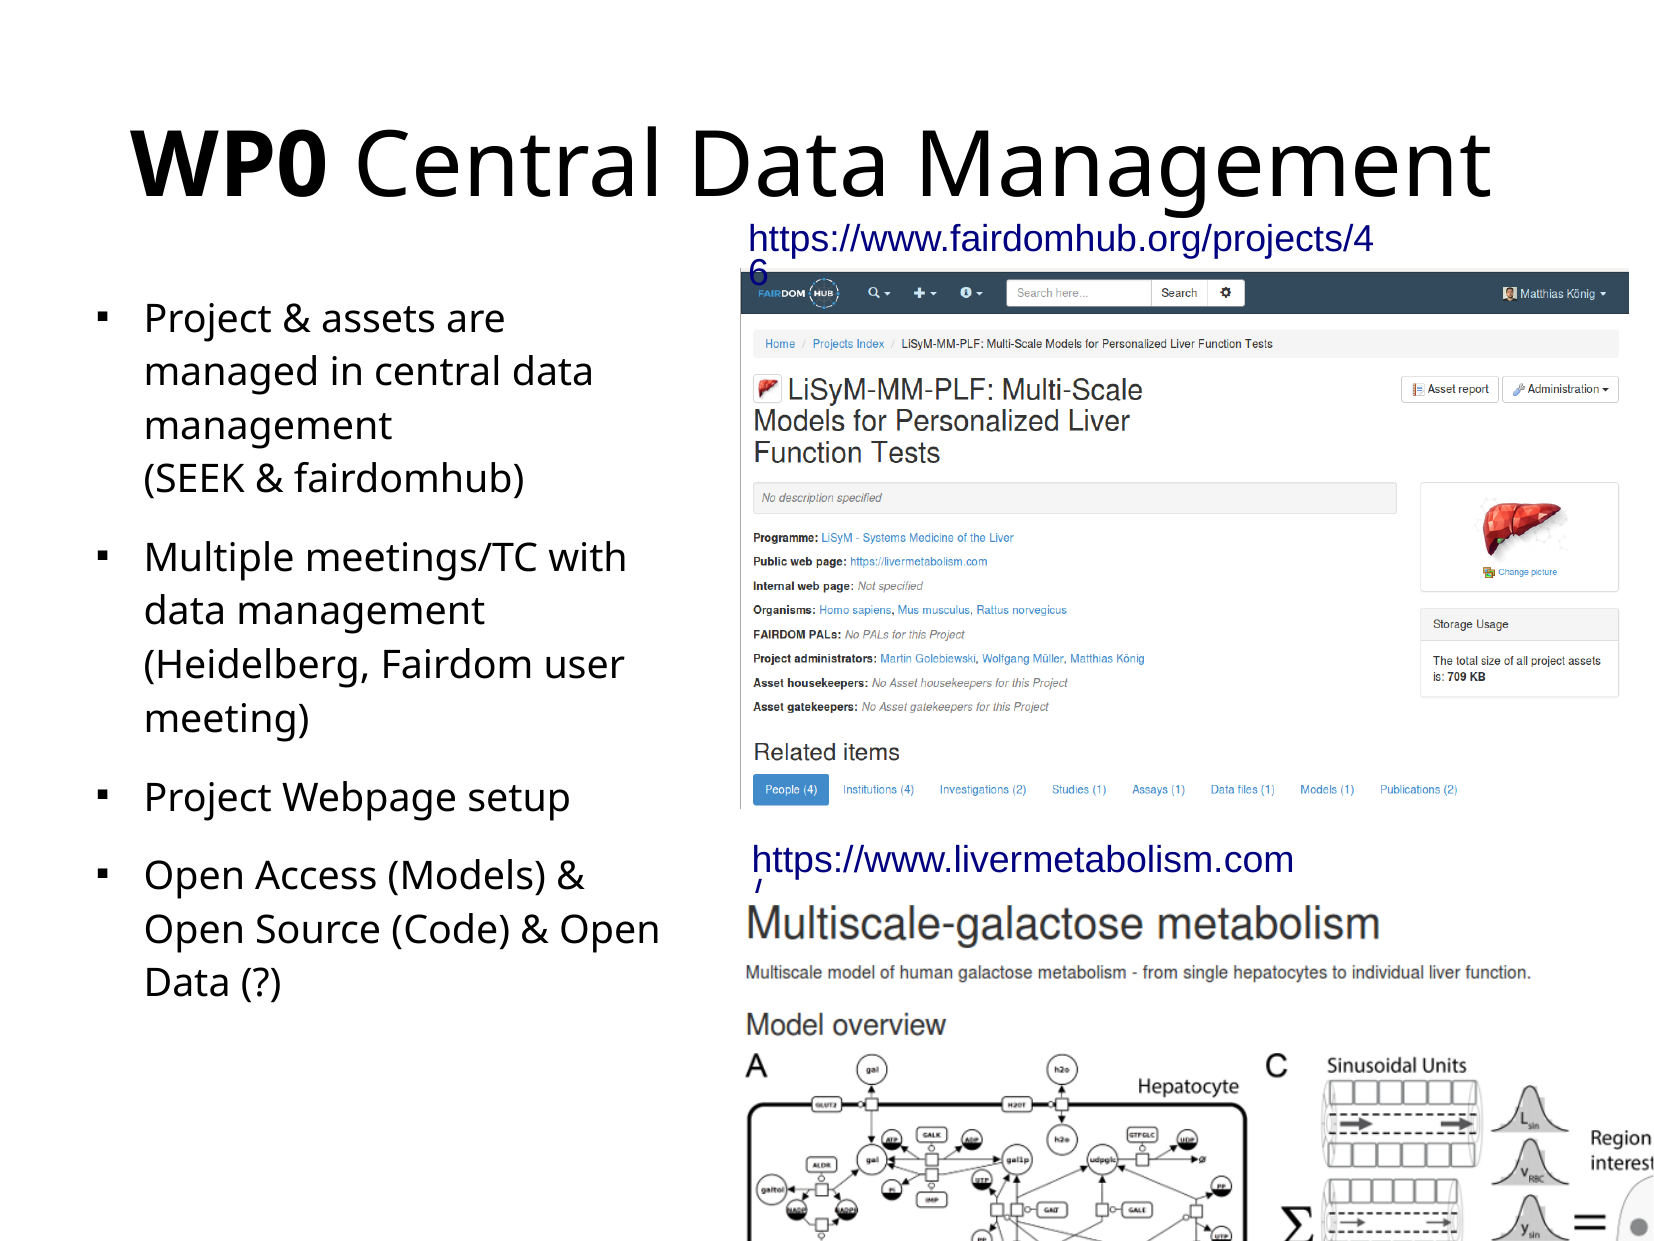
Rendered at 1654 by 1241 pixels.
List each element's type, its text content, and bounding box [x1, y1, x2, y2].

title WP0 Central Data Management [82, 49, 1571, 257]
list Project & assets are managed in central data management (SEEK & fairdomhub) Multiple meetings/TC with data management (Heidelberg, Fairdom user meeting) Project Webpage setup Open Access (Models) & Open Source (Code) & Open Data (?) [82, 290, 691, 1010]
picture [740, 268, 1629, 809]
text_box https://www.fairdomhub.org/projects/46 [733, 210, 1411, 309]
text_box https://www.livermetabolism.com/ [736, 830, 1321, 888]
picture [720, 893, 1654, 1241]
